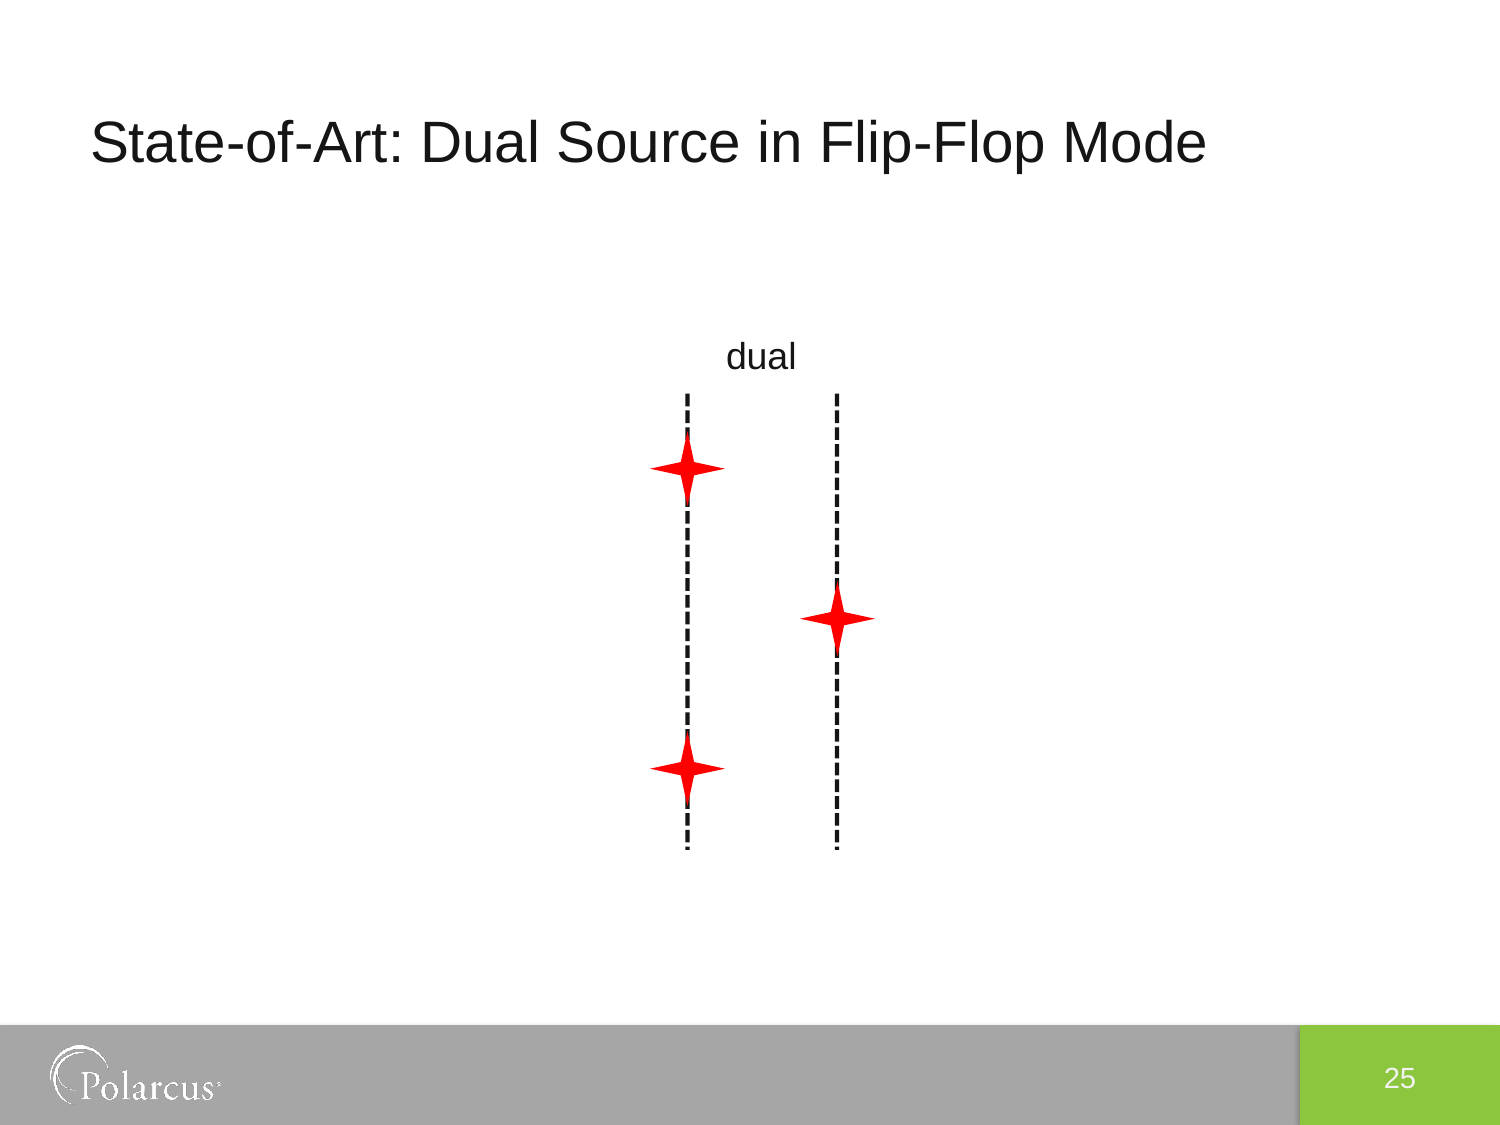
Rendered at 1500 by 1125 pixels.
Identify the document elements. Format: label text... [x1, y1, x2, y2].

title State-of-Art: Dual Source in Flip-Flop Mode [75, 45, 1425, 233]
text_box [799, 581, 875, 657]
text_box [649, 731, 725, 807]
list [75, 262, 1425, 1005]
picture [50, 1045, 221, 1105]
text_box dual [711, 324, 812, 385]
text_box [649, 431, 725, 507]
